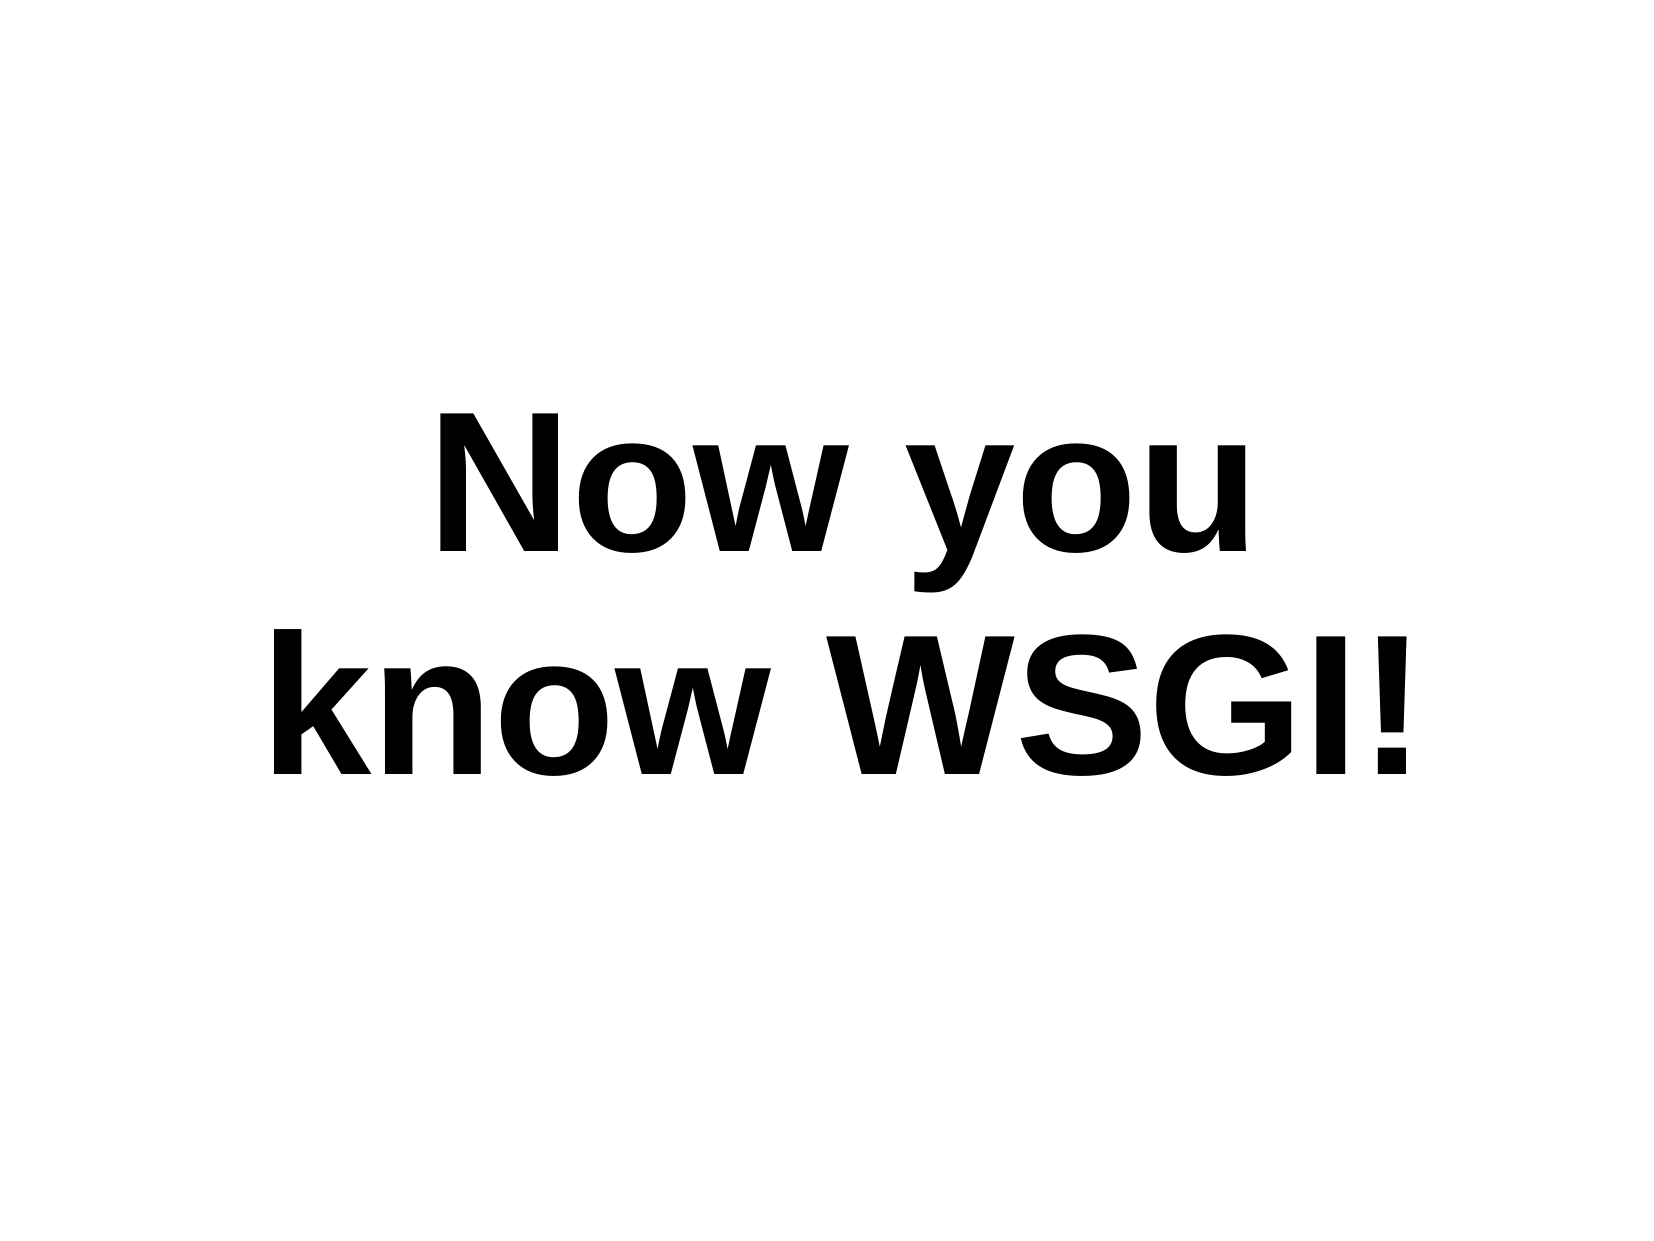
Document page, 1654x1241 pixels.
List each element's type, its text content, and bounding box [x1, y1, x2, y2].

text_box Now you know WSGI! [150, 363, 1538, 826]
